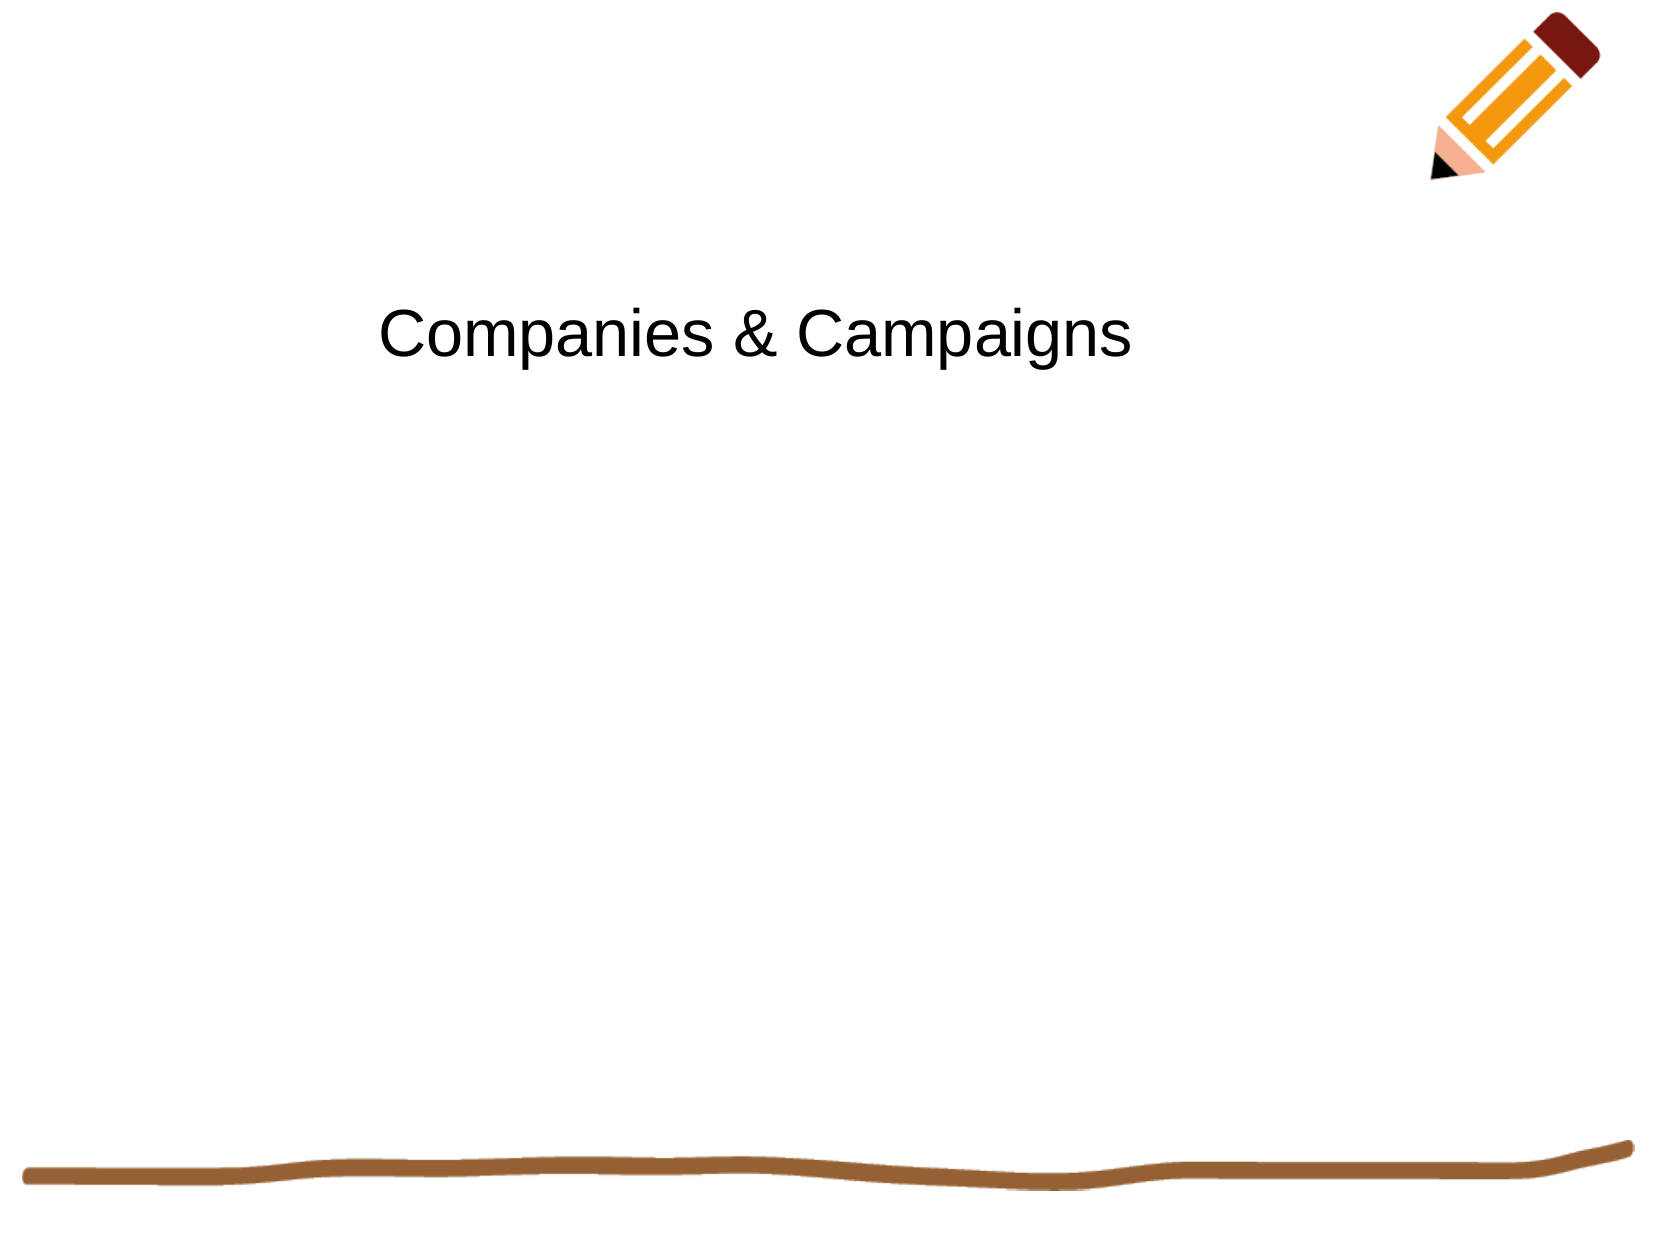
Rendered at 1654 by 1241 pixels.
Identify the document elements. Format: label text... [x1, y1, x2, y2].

picture [22, 1140, 1635, 1191]
picture [1430, 12, 1601, 181]
subtitle Companies & Campaigns [82, 49, 1430, 617]
